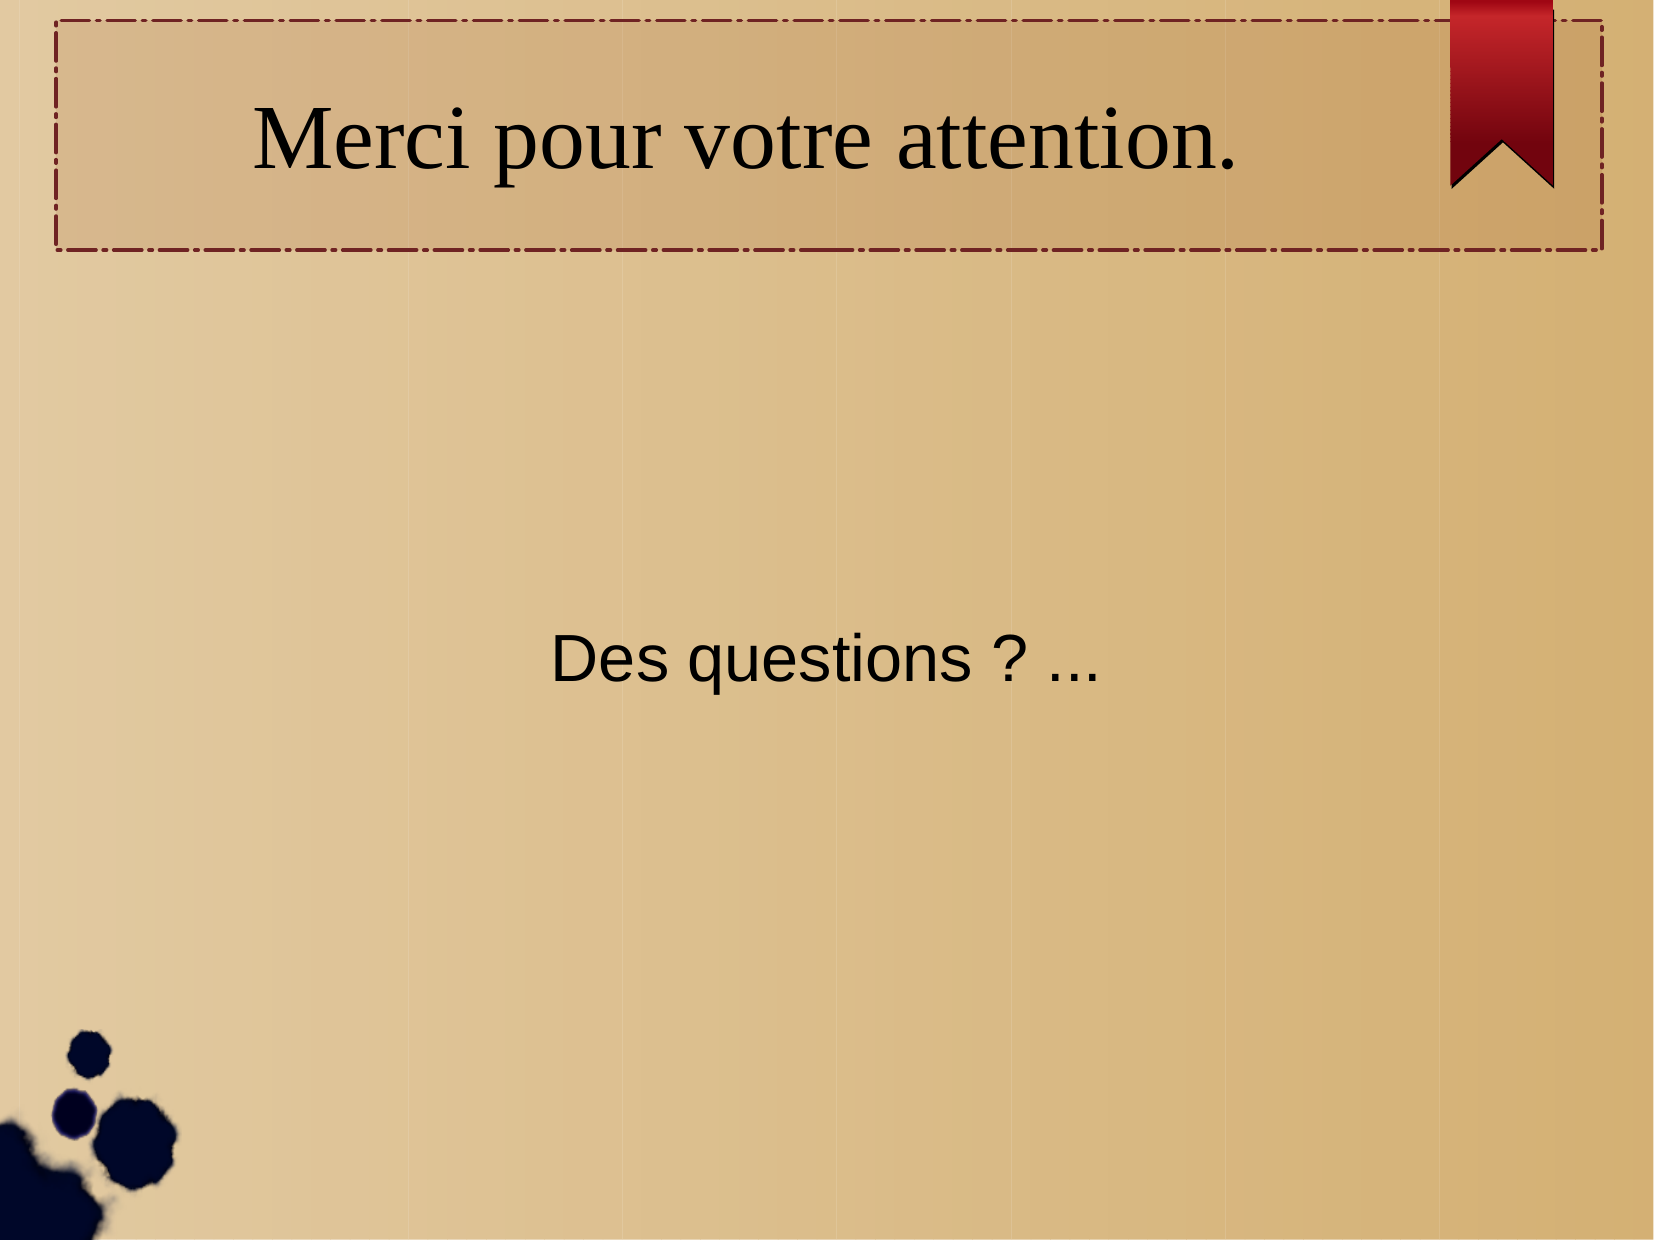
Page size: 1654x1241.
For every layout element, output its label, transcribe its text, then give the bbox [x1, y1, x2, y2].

title Merci pour votre attention. [82, 47, 1412, 229]
subtitle Des questions ? ... [82, 299, 1571, 1019]
